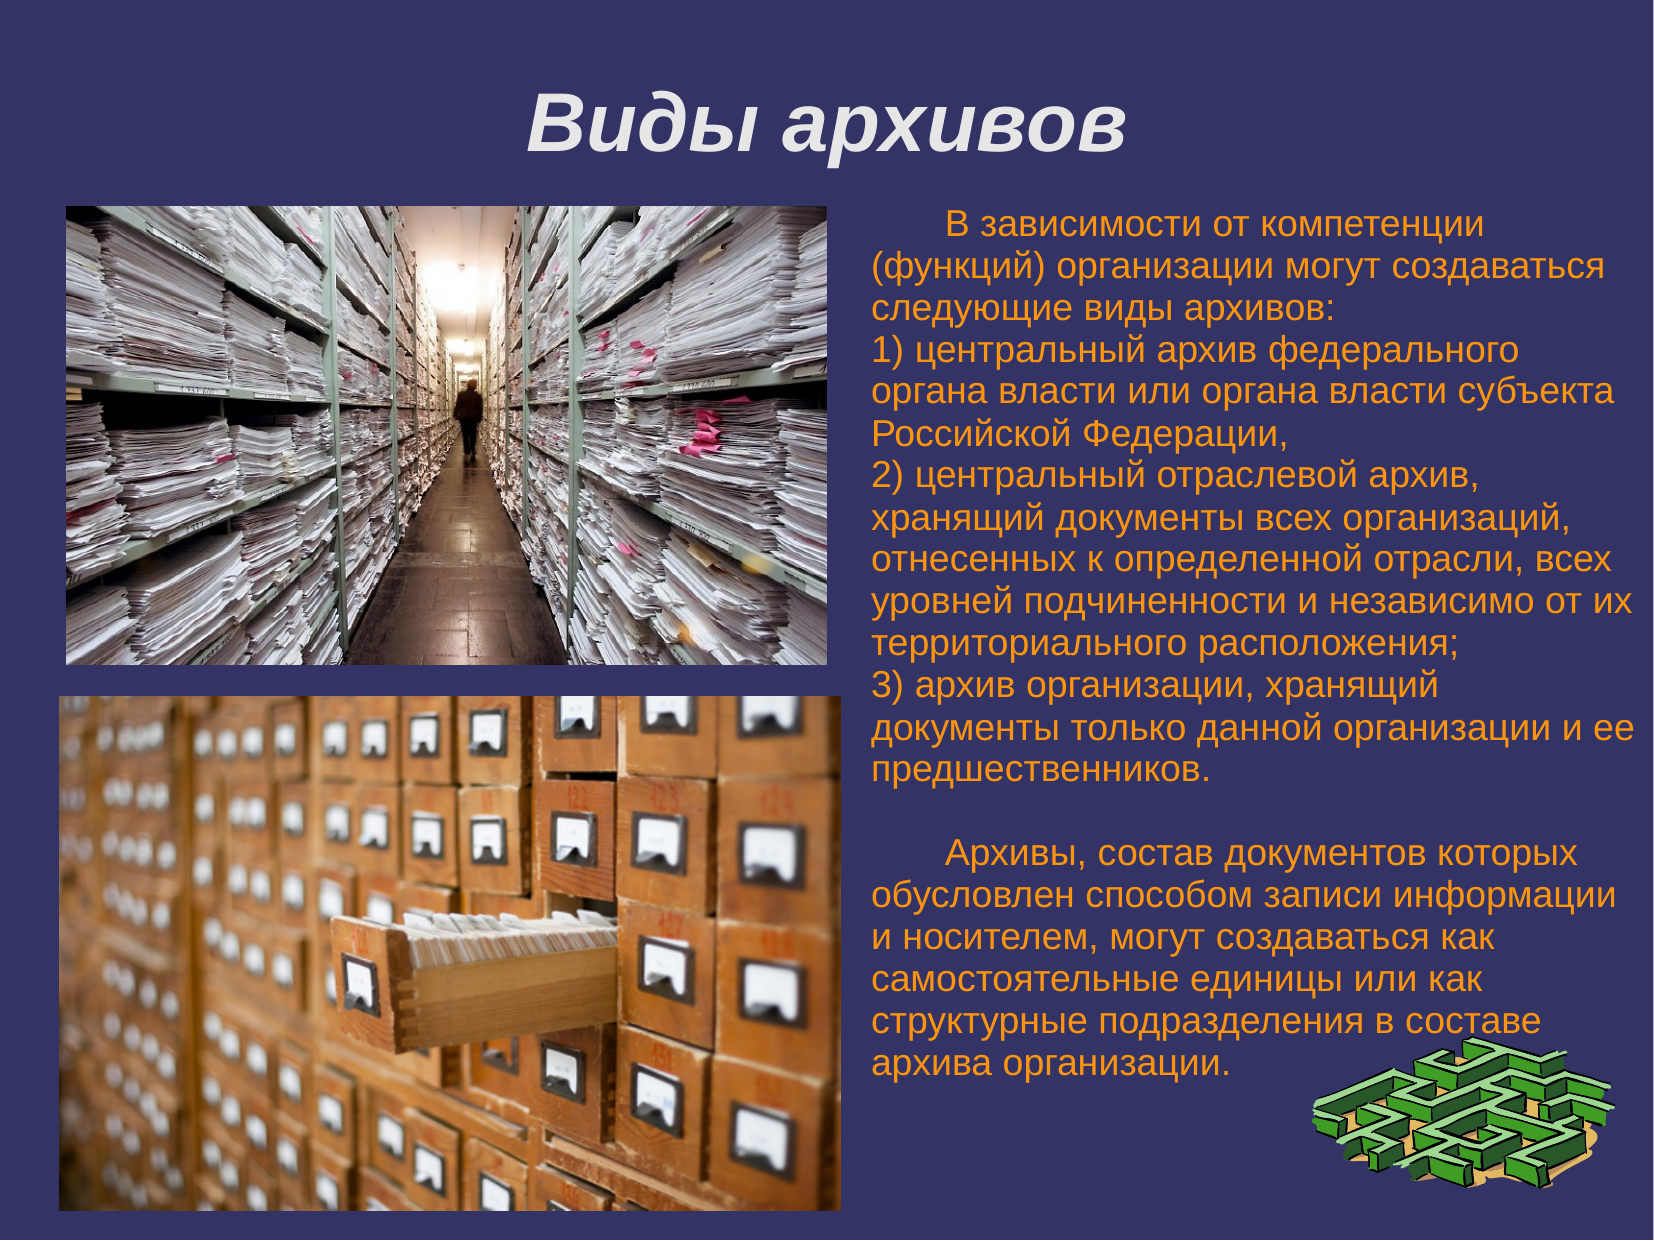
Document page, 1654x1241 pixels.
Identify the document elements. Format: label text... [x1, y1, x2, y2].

picture [59, 696, 841, 1211]
picture [66, 206, 827, 665]
title Виды архивов [121, 19, 1534, 227]
text_box В зависимости от компетенции (функций) организации могут создаваться следующие виды архивов: 1) центральный архив федерального органа власти или органа власти субъекта Российской Федерации, 2) центральный отраслевой архив, хранящий документы всех организаций, отнесенных к определенной отрасли, всех уровней подчиненности и независимо от их территориального расположения; 3) архив организации, хранящий документы только данной организации и ее предшественников. Архивы, состав документов которых обусловлен способом записи информации и носителем, могут создаваться как самостоятельные единицы или как структурные подразделения в составе архива организации. [856, 152, 1654, 1093]
